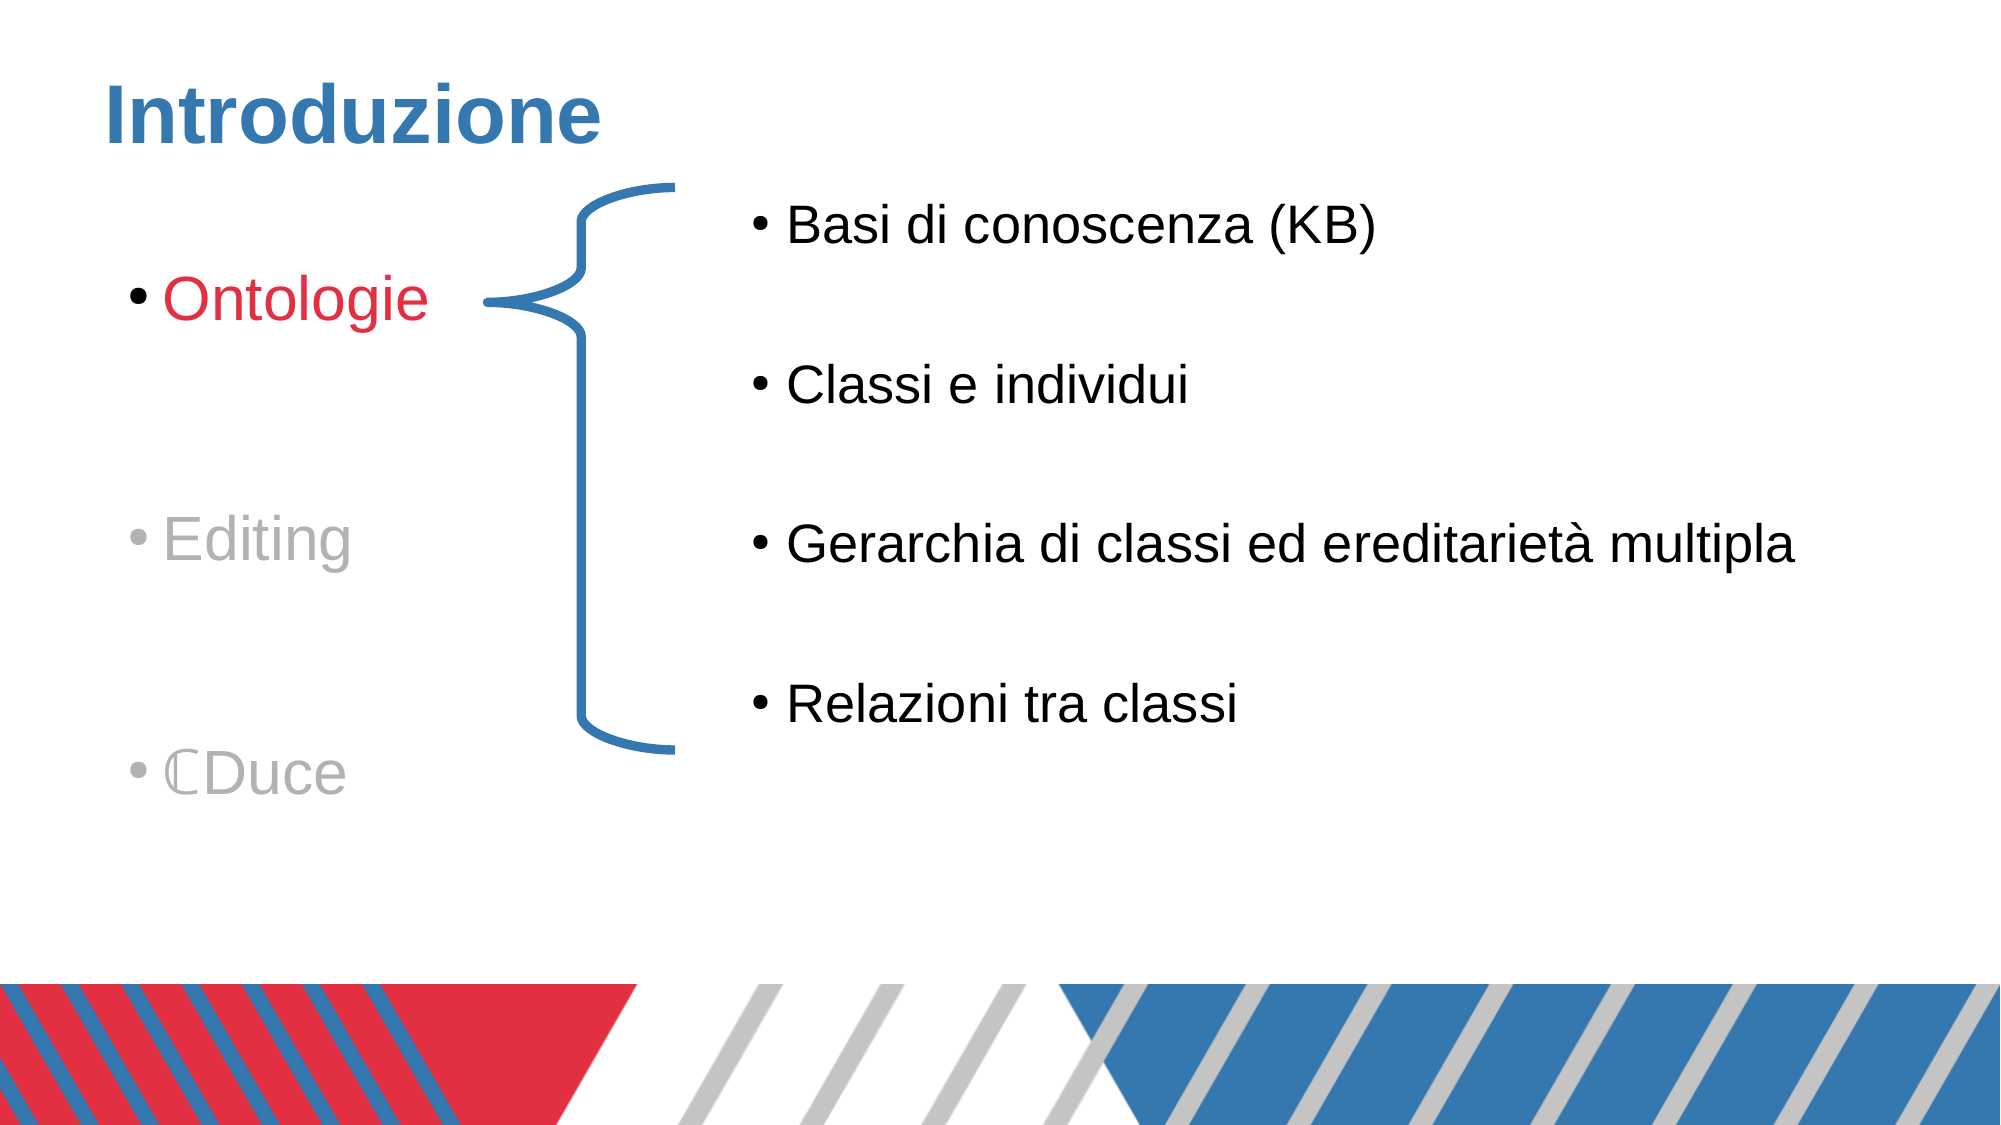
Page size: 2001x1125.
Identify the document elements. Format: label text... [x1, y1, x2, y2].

text_box Basi di conoscenza (KB) Classi e individui Gerarchia di classi ed ereditarietà multipla Relazioni tra classi [736, 187, 1862, 788]
picture [0, 984, 2000, 1125]
title Introduzione [89, 64, 1828, 171]
text_box Ontologie Editing ℂDuce [112, 262, 1801, 976]
